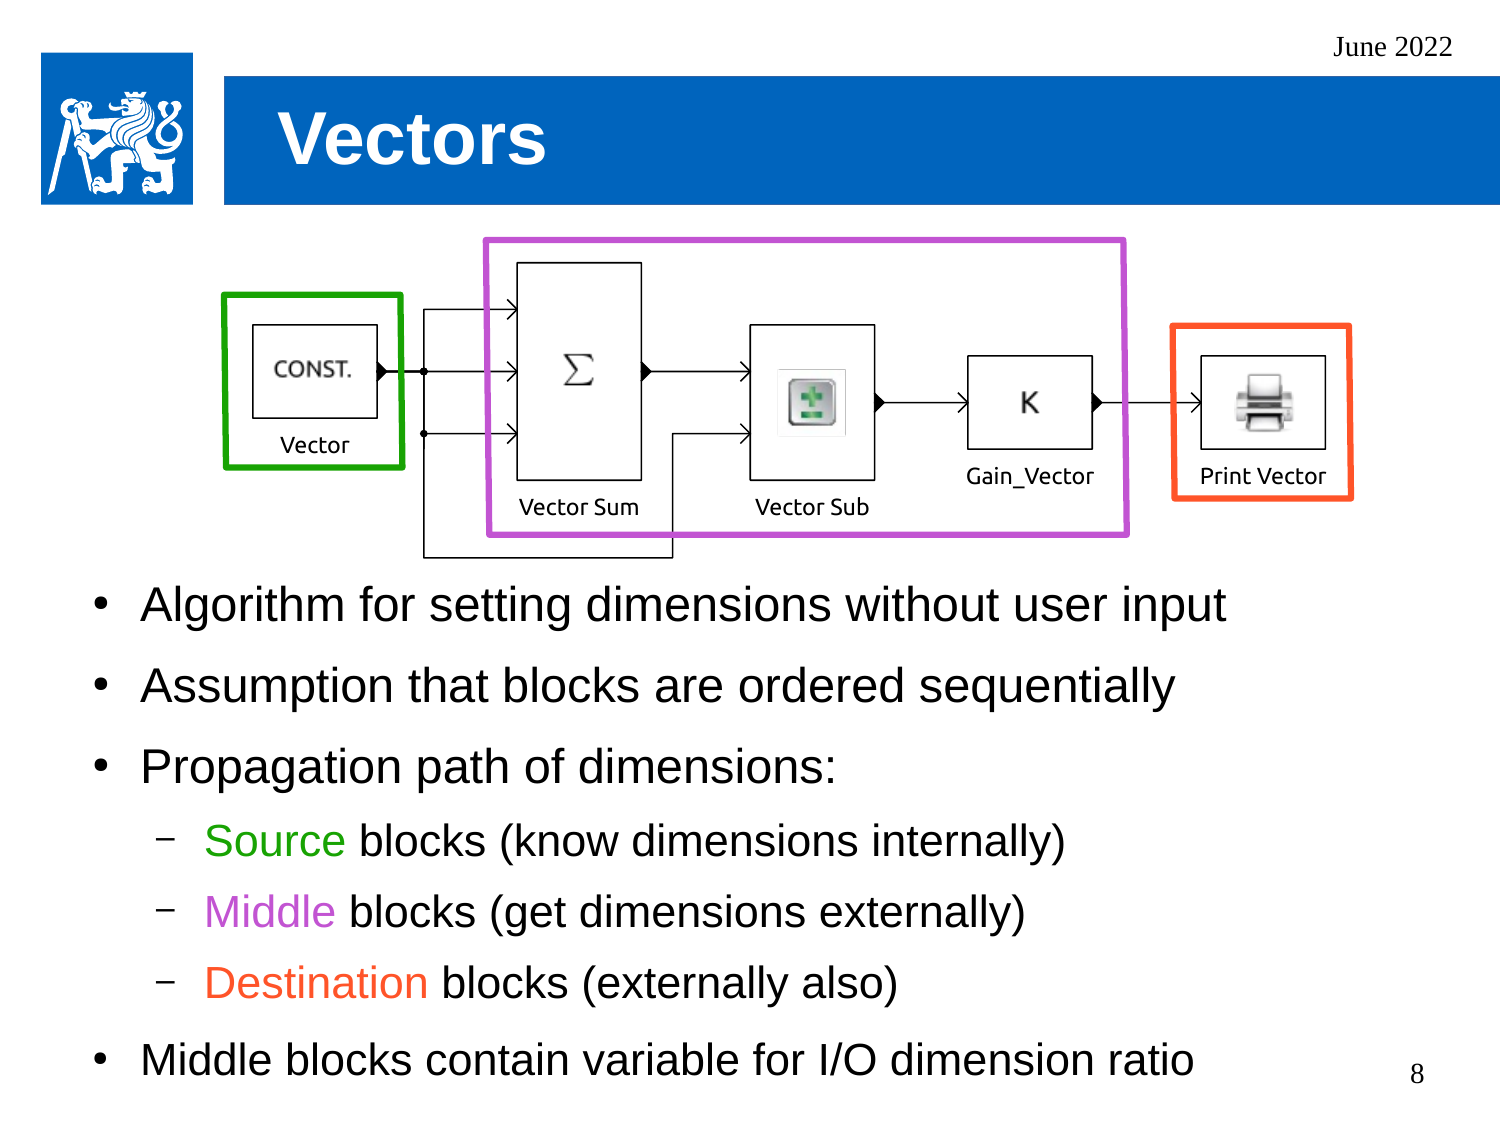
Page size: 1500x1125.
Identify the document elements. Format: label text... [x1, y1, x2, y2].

title Vectors [277, 44, 1500, 181]
picture [225, 224, 1361, 577]
list Algorithm for setting dimensions without user input Assumption that blocks are ordered sequentially Propagation path of dimensions: Source blocks (know dimensions internally) Middle blocks (get dimensions externally) Destination blocks (externally also) Middle blocks contain variable for I/O dimension ratio [76, 577, 1464, 1088]
picture [228, 298, 399, 464]
